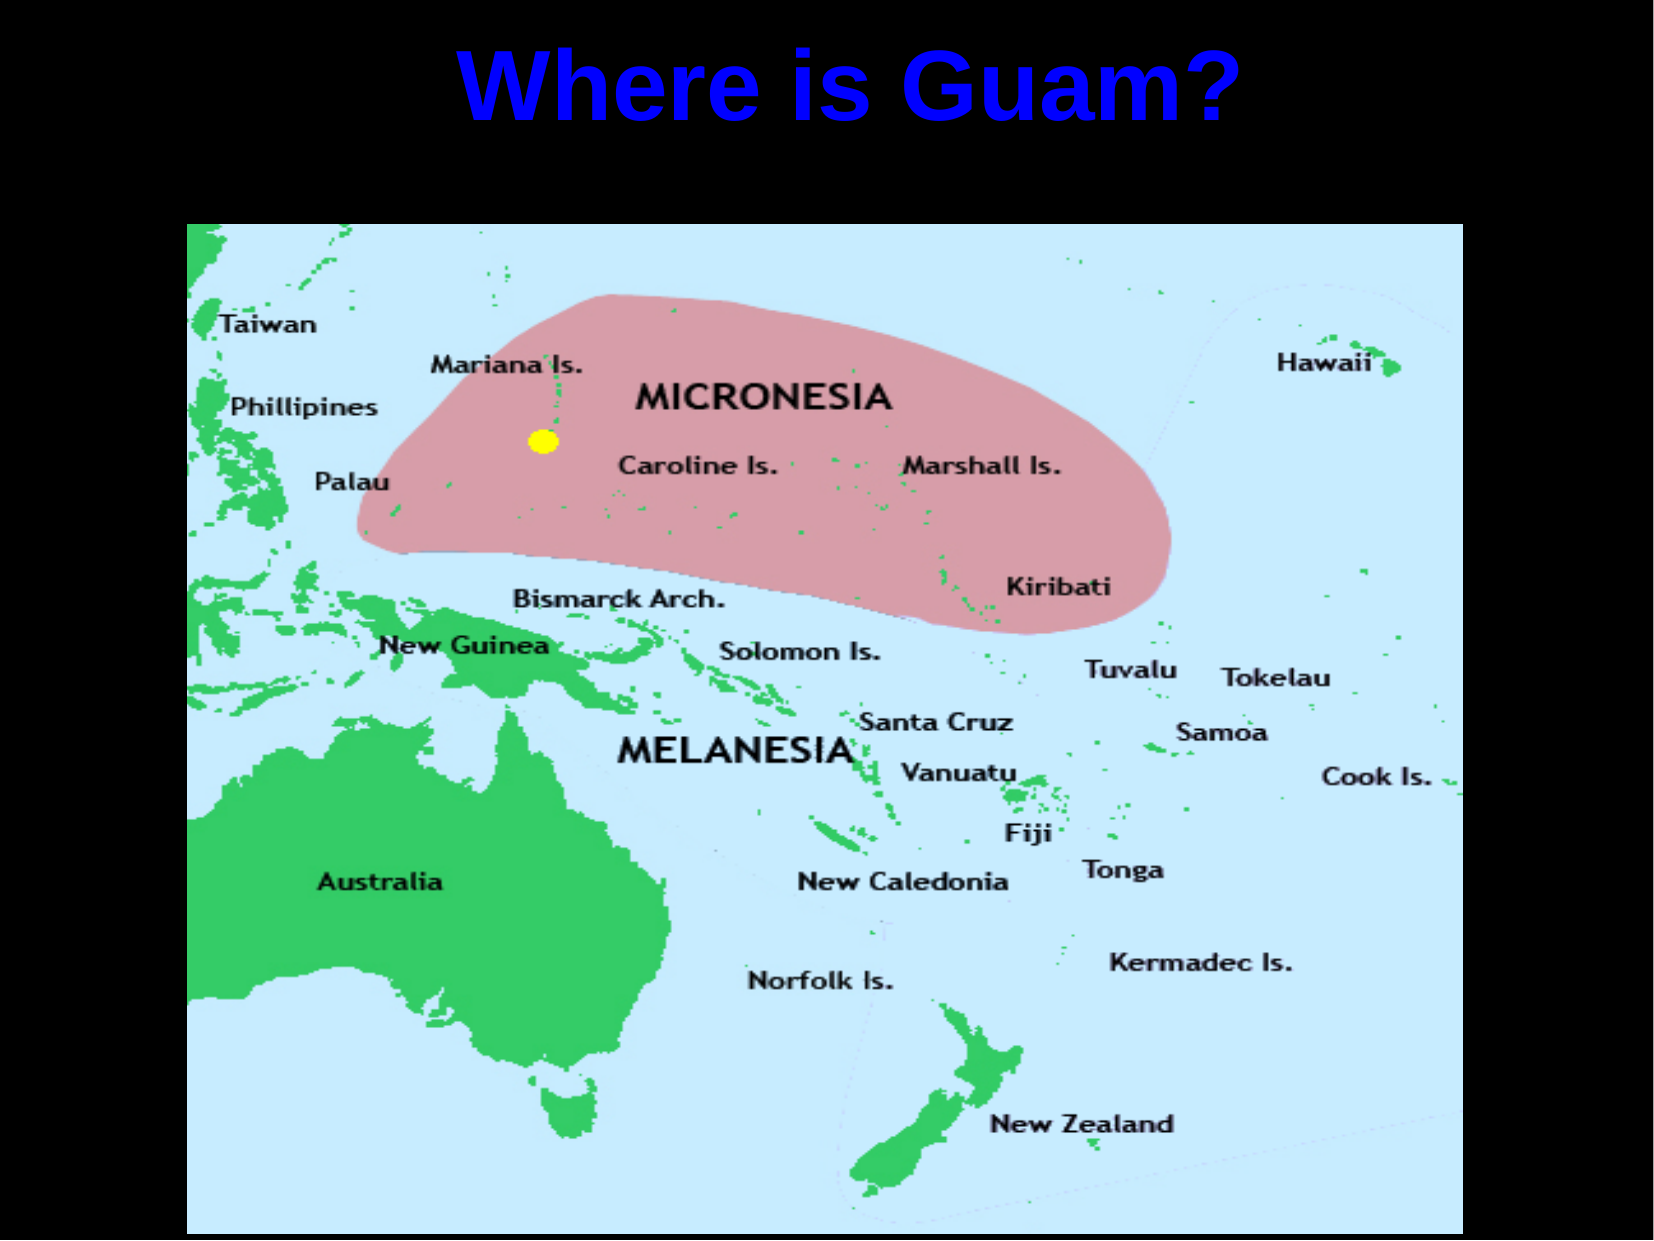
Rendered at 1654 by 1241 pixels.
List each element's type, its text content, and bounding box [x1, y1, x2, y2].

title Where is Guam? [300, 40, 1403, 151]
picture [187, 224, 1463, 1234]
